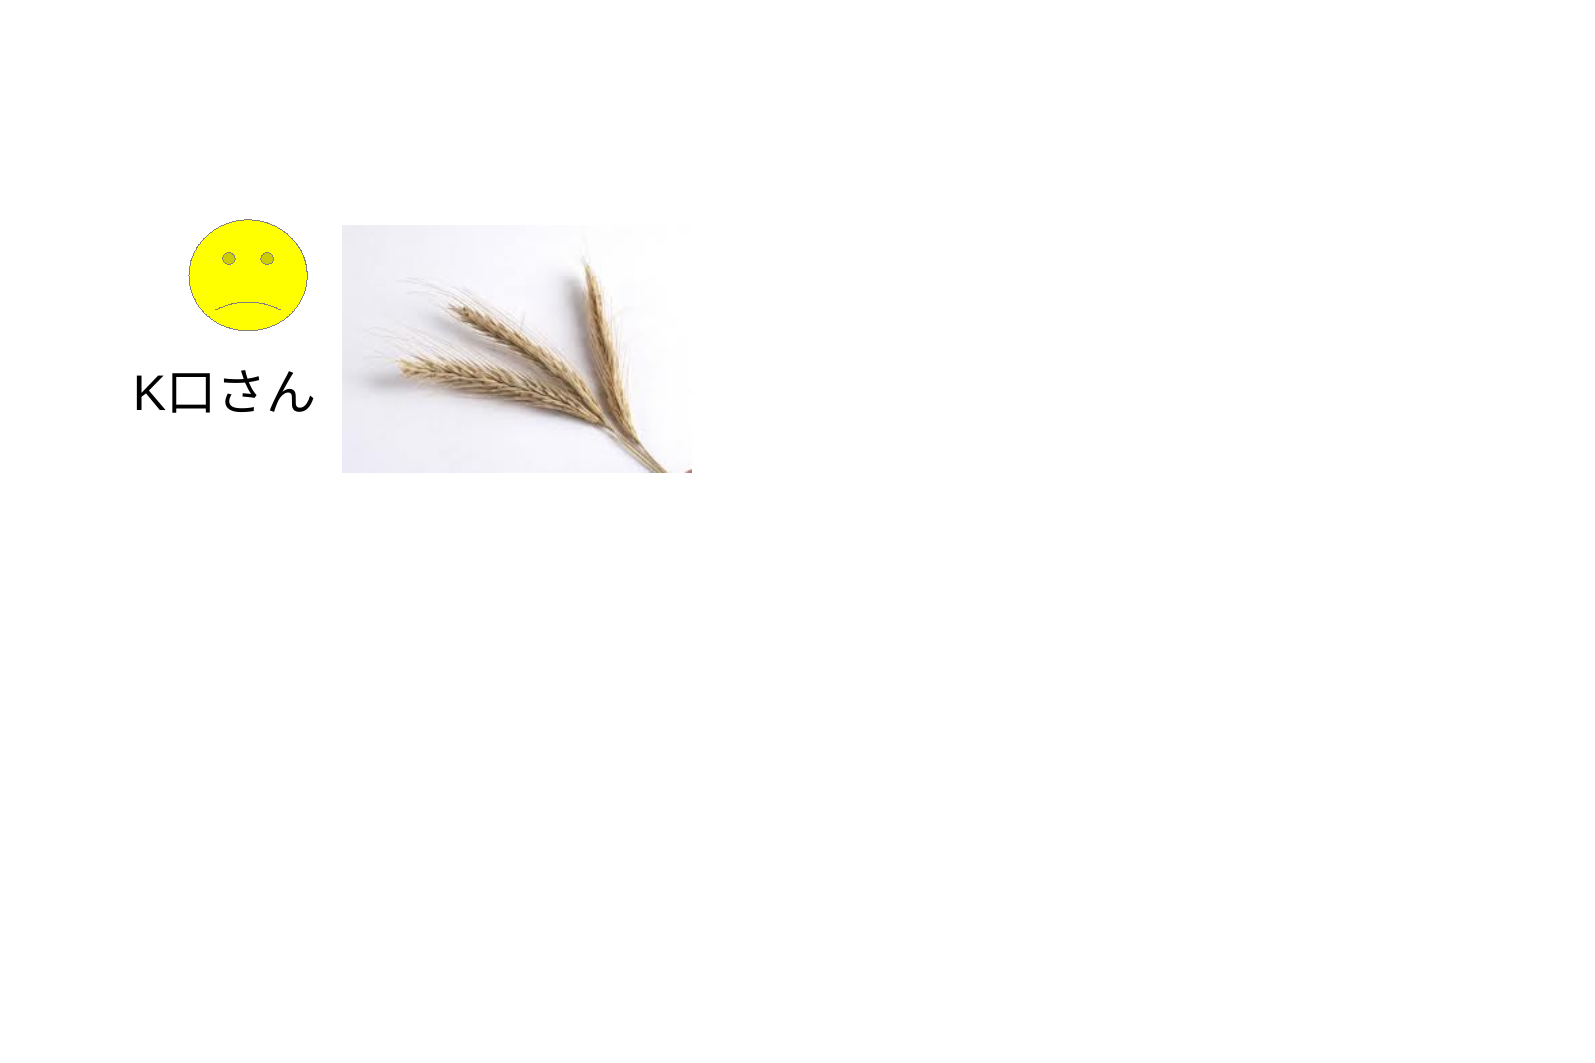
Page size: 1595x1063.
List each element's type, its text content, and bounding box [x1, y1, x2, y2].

picture [342, 225, 692, 473]
text_box [188, 219, 308, 331]
text_box K口さん [118, 344, 355, 416]
